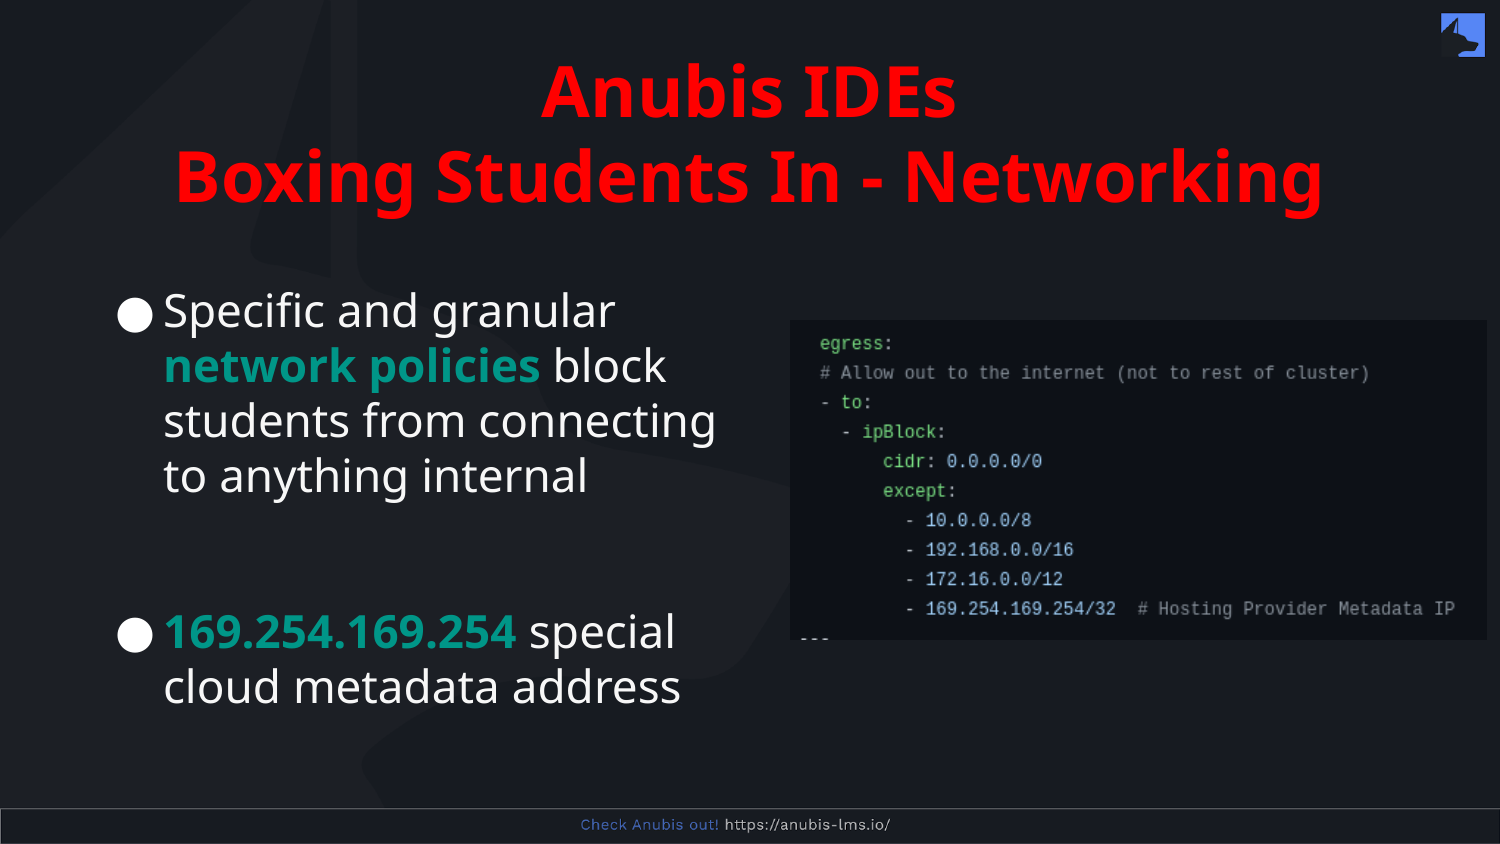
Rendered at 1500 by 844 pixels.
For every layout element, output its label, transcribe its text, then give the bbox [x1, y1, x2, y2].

picture [0, 0, 1500, 844]
list Specific and granular network policies block students from connecting to anything internal 169.254.169.254 special cloud metadata address [109, 225, 754, 769]
title Anubis IDEs Boxing Students In - Networking [109, 38, 1391, 226]
